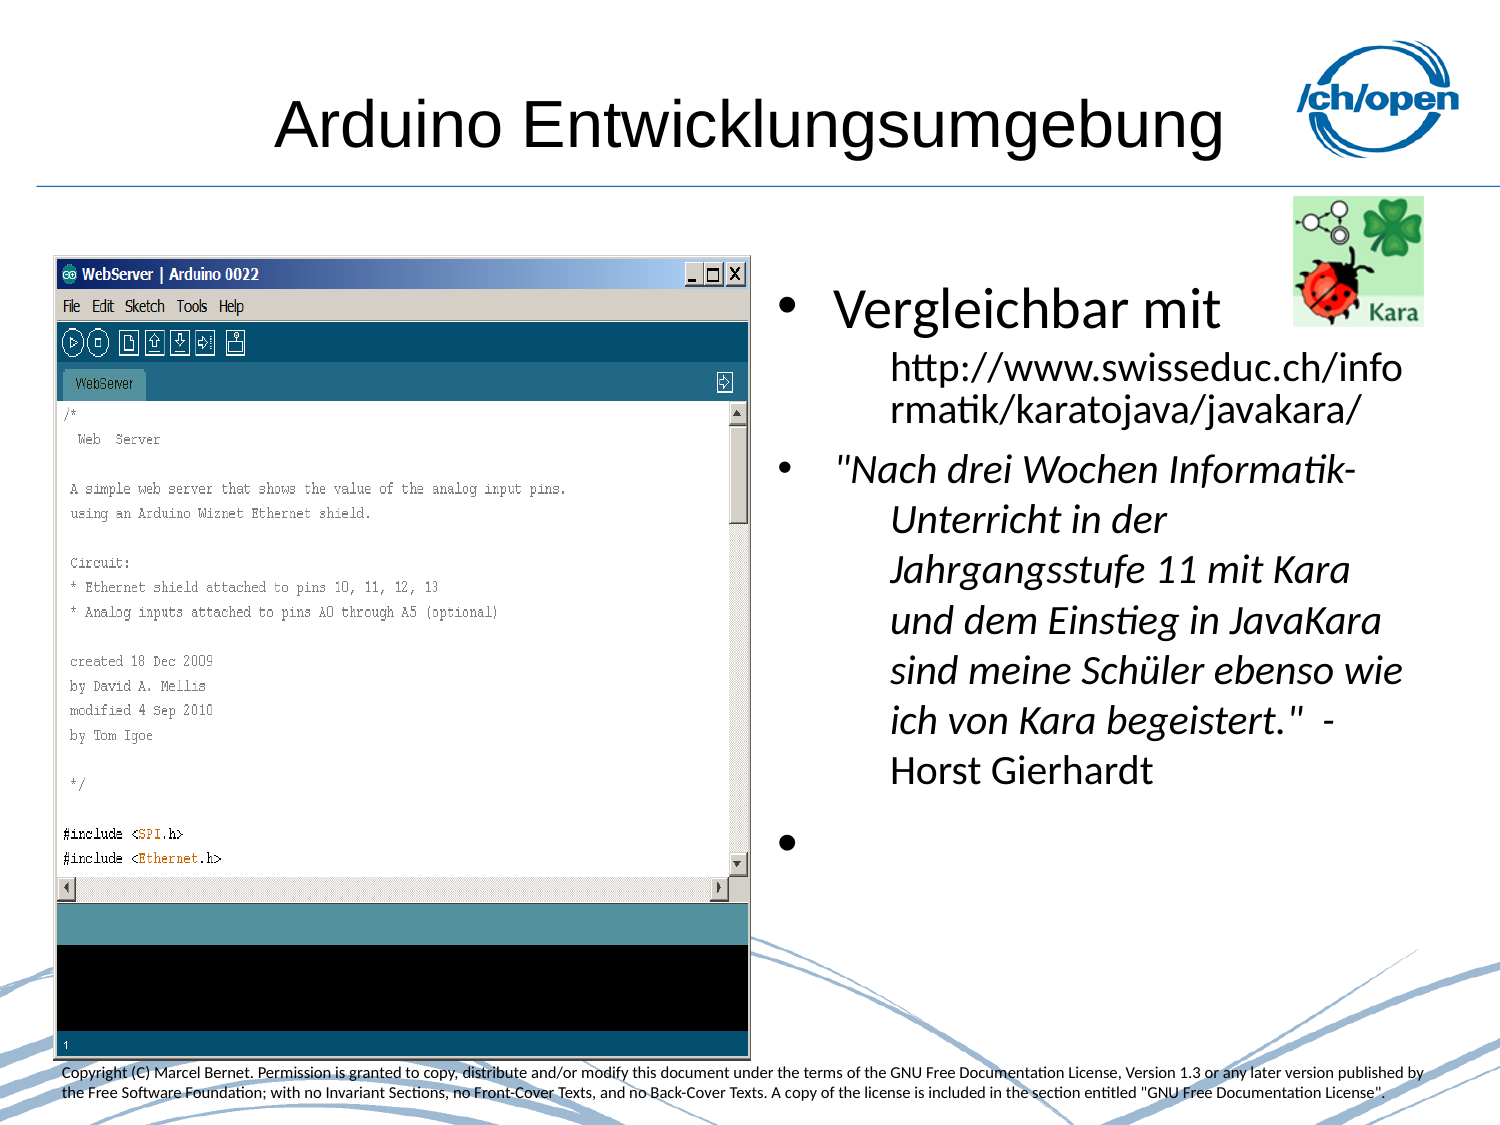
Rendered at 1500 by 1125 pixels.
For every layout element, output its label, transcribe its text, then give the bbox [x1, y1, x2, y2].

title Arduino Entwicklungsumgebung [75, 45, 1426, 197]
list Vergleichbar mit http://www.swisseduc.ch/informatik/karatojava/javakara/ "Nach drei Wochen Informatik-Unterricht in der Jahrgangsstufe 11 mit Kara und dem Einstieg in JavaKara sind meine Schüler ebenso wie ich von Kara begeistert." - Horst Gierhardt [762, 262, 1426, 1005]
picture [53, 255, 751, 1061]
picture [1293, 196, 1424, 327]
